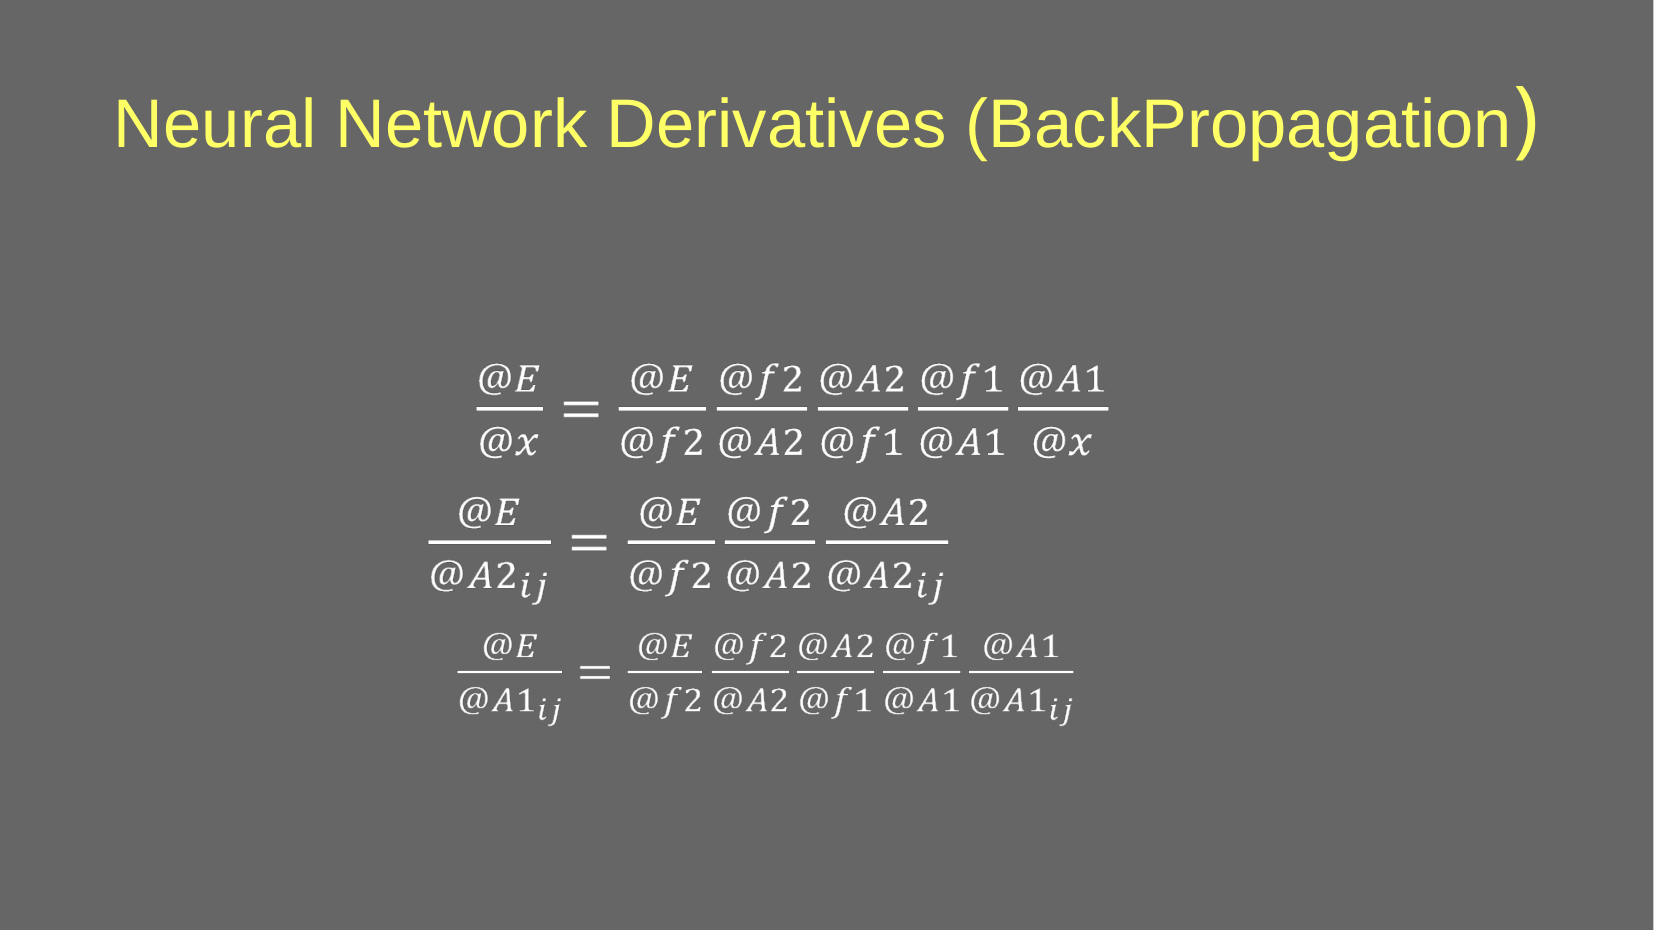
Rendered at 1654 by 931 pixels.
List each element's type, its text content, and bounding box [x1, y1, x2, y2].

text_box [132, 86, 1483, 860]
title Neural Network Derivatives (BackPropagation) [82, 36, 1571, 193]
